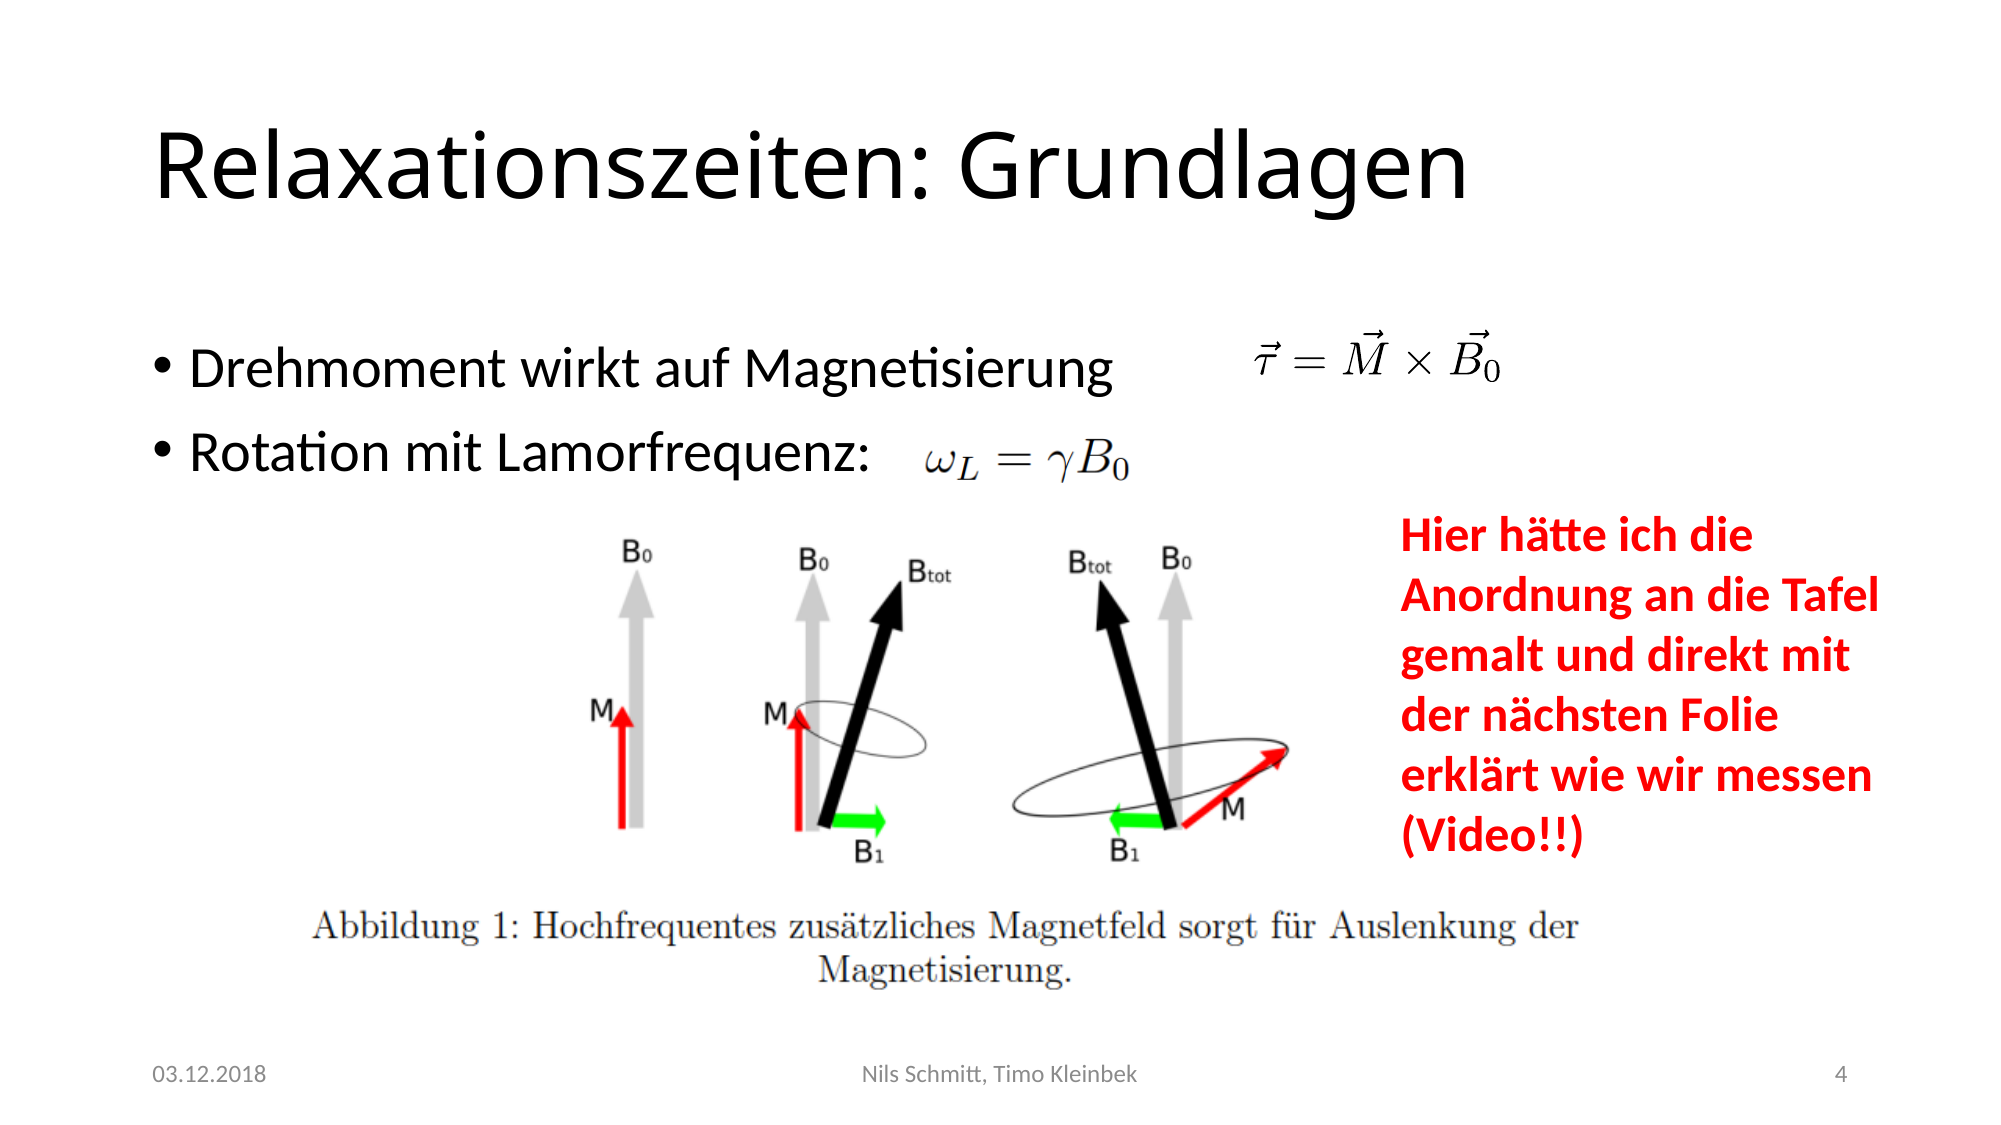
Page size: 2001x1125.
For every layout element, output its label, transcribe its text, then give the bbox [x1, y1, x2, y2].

text_box Hier hätte ich die Anordnung an die Tafel gemalt und direkt mit der nächsten Folie erklärt wie wir messen (Video!!) [1385, 494, 1906, 870]
picture [271, 413, 1599, 1004]
footer Nils Schmitt, Timo Kleinbek [662, 1042, 1338, 1103]
slide_number <Foliennummer> [1412, 1042, 1863, 1103]
title Relaxationszeiten: Grundlagen [137, 59, 1863, 278]
picture [1251, 329, 1502, 382]
slide_number 03.12.2018 [137, 1042, 588, 1103]
list Drehmoment wirkt auf Magnetisierung Rotation mit Lamorfrequenz: [137, 329, 1863, 525]
